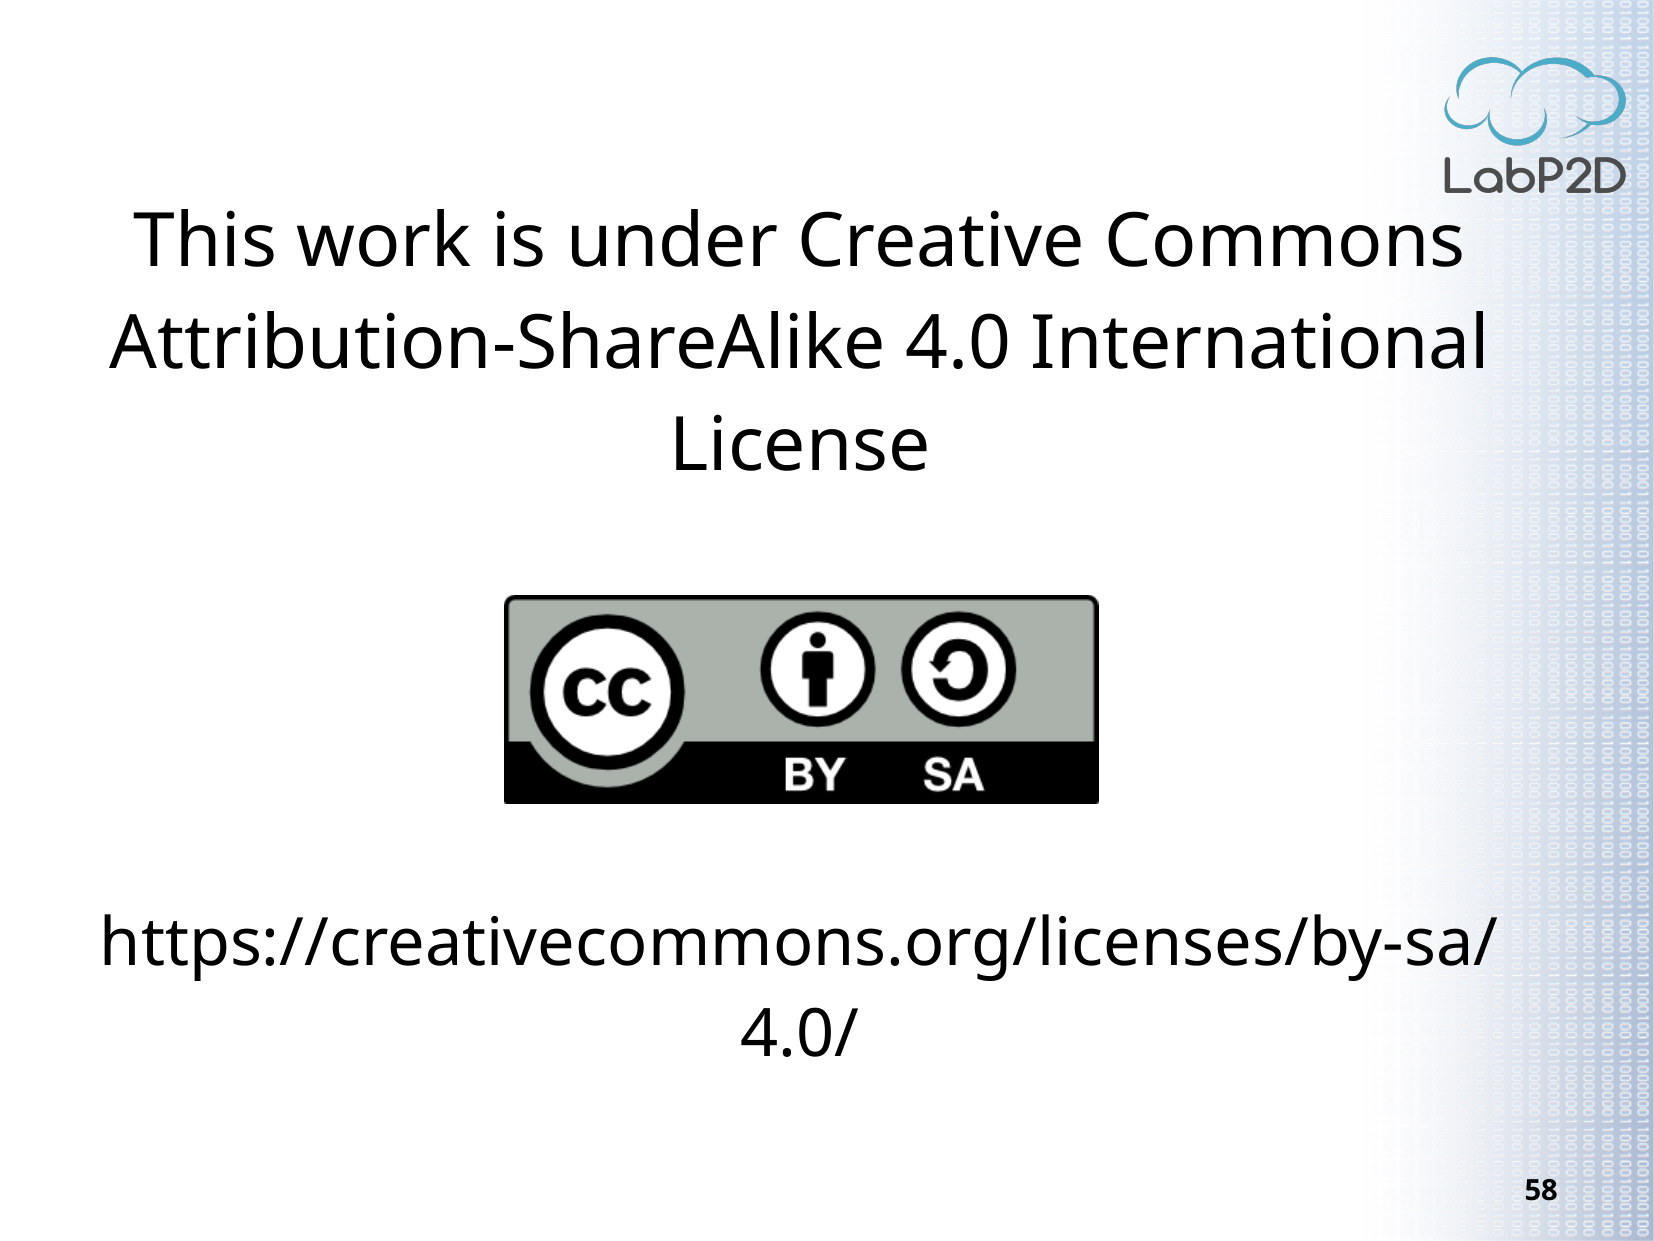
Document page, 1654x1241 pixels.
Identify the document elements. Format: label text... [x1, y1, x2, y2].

picture [1360, 1, 1654, 1240]
picture [504, 595, 1099, 804]
list This work is under Creative Commons Attribution-ShareAlike 4.0 International License https://creativecommons.org/licenses/by-sa/4.0/ [64, 175, 1536, 1086]
